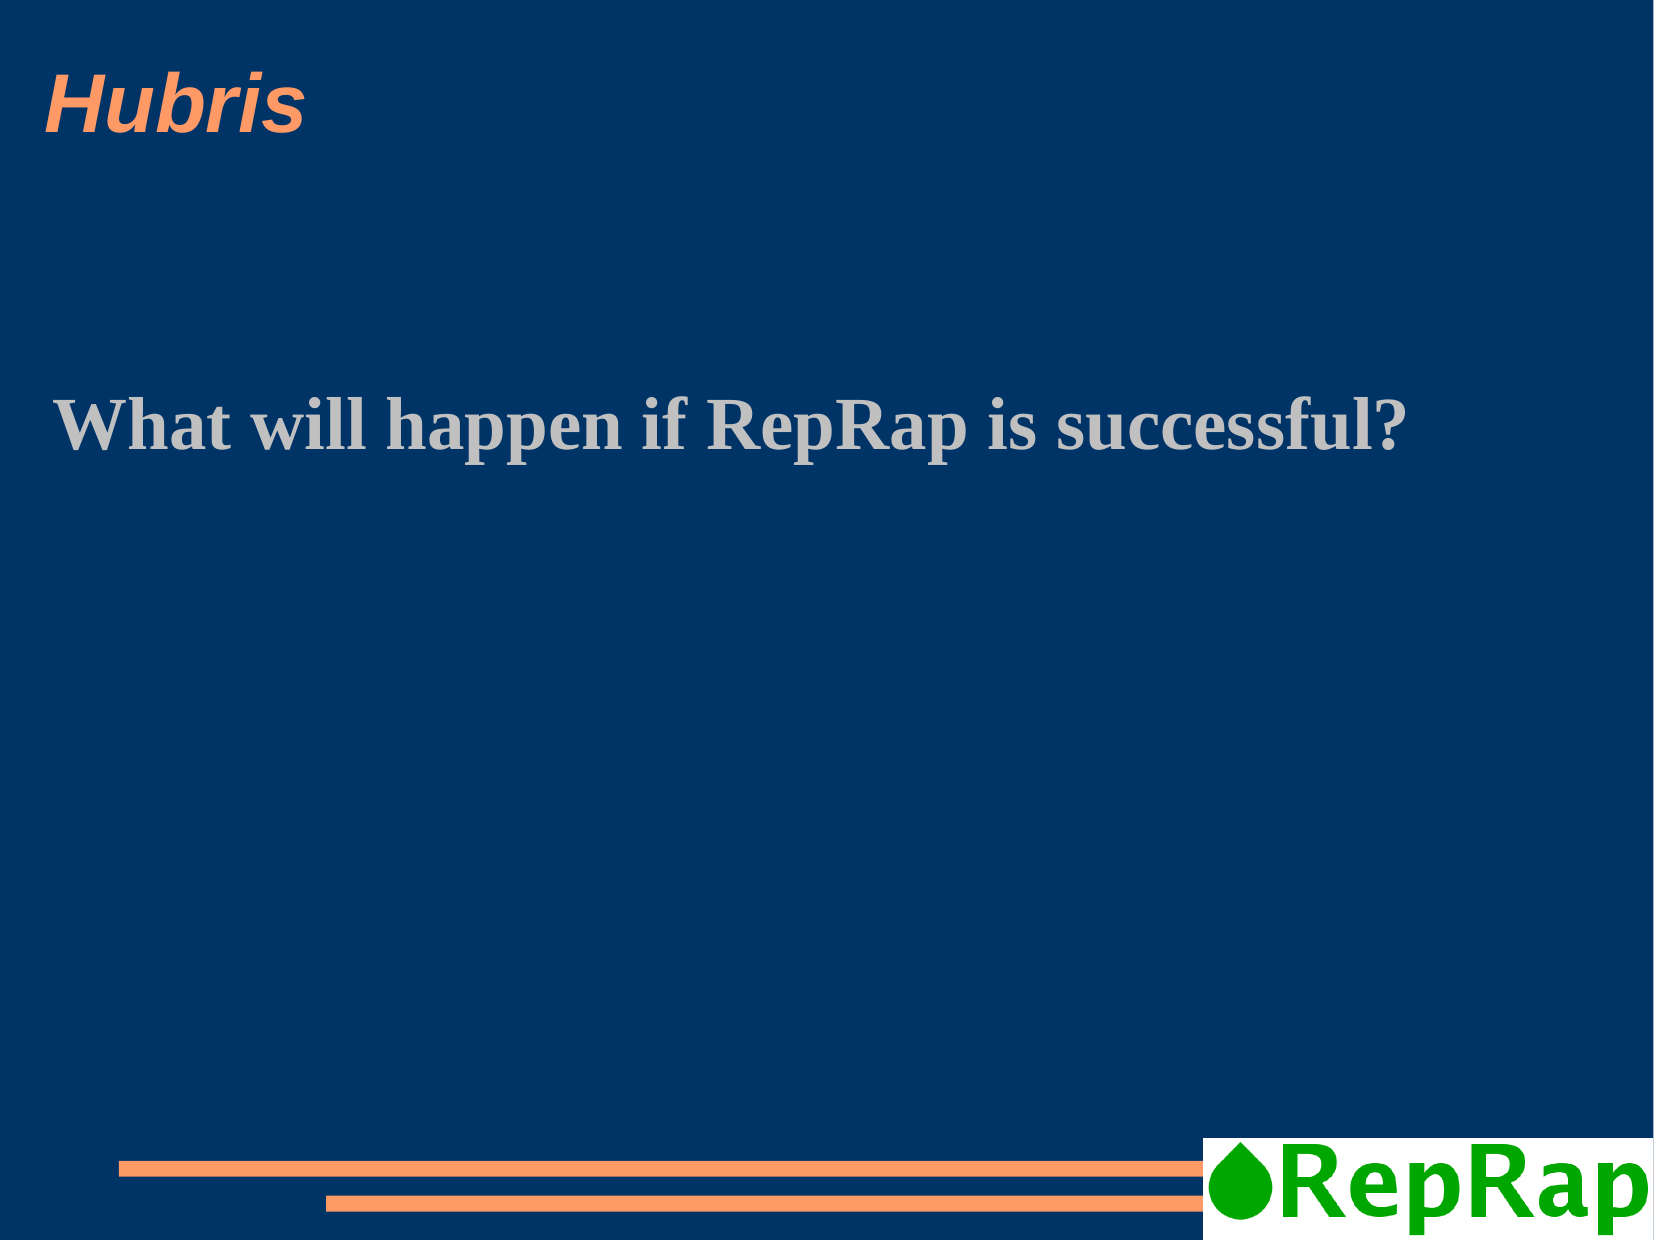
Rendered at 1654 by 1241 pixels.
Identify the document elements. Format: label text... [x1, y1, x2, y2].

title Hubris [44, 0, 1574, 208]
text_box What will happen if RepRap is successful? [52, 383, 1654, 763]
picture [1203, 1138, 1654, 1241]
